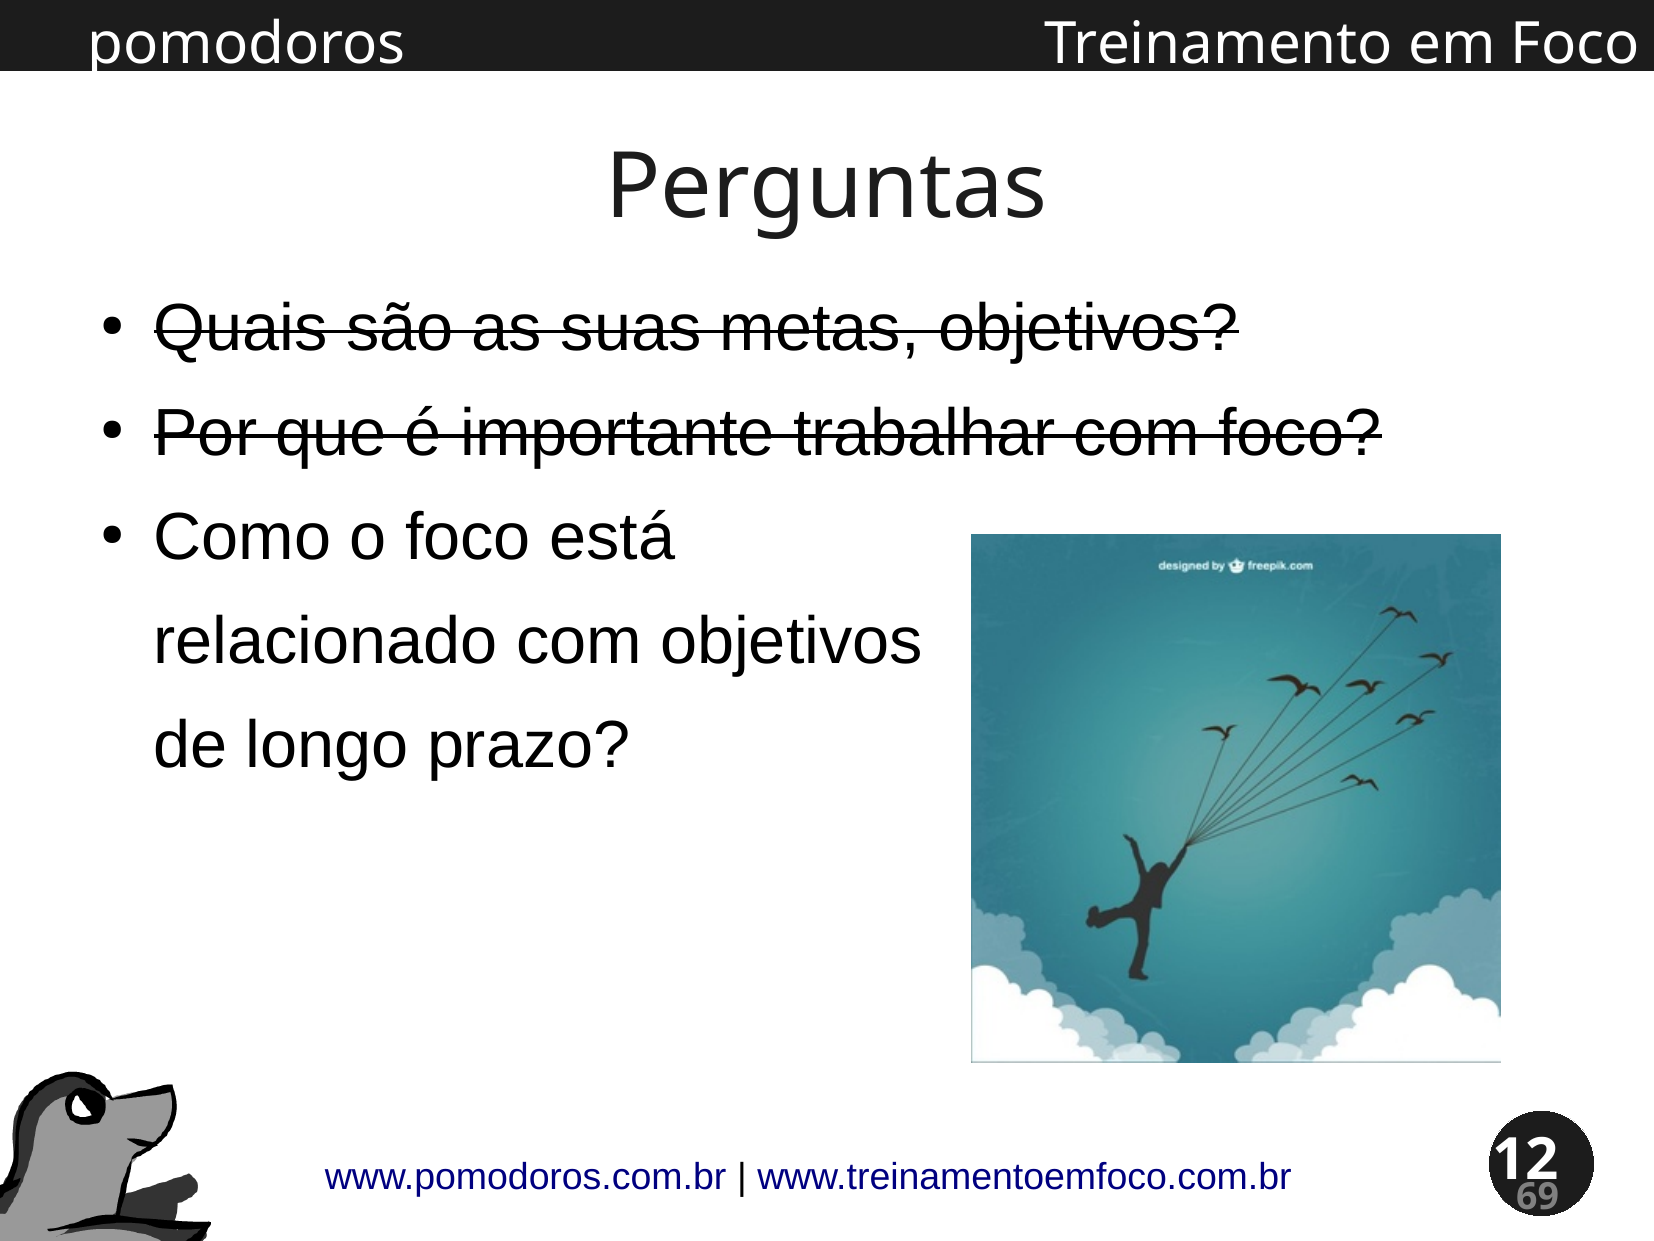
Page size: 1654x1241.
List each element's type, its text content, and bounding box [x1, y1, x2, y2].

list Quais são as suas metas, objetivos? Por que é importante trabalhar com foco? Como o foco está relacionado com objetivos de longo prazo? [82, 290, 1571, 1010]
picture [971, 534, 1501, 1063]
picture [0, 1003, 249, 1241]
title Perguntas [82, 78, 1571, 287]
